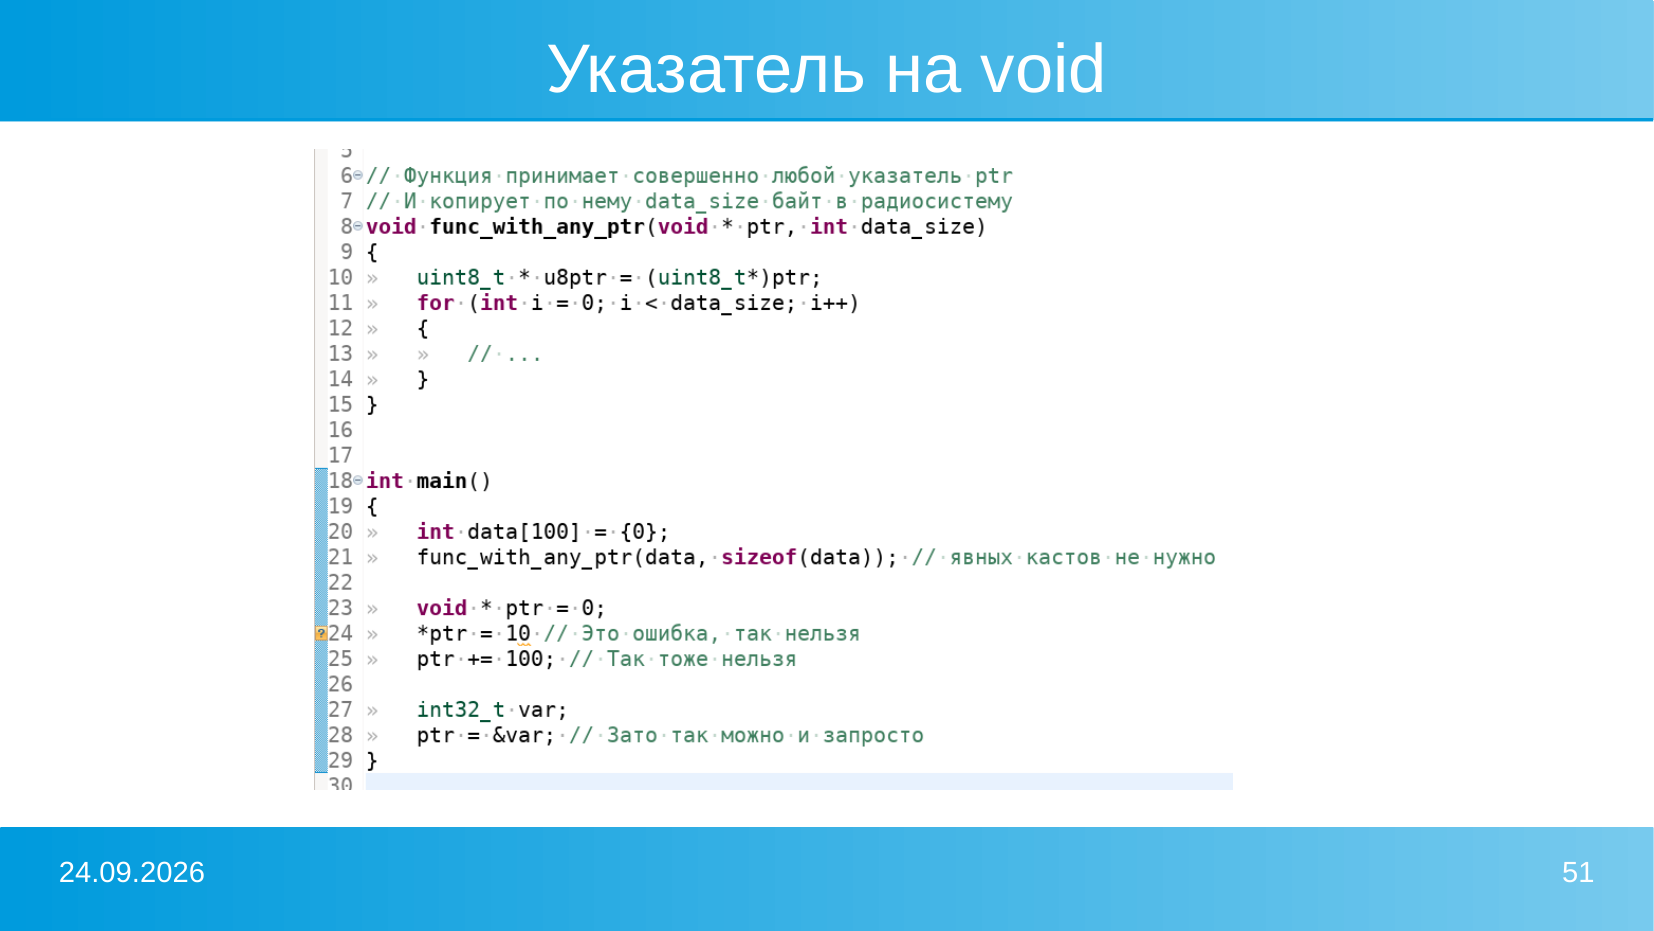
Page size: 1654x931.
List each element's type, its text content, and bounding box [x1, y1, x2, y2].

title Указатель на void [59, 29, 1595, 108]
picture [314, 149, 1233, 790]
